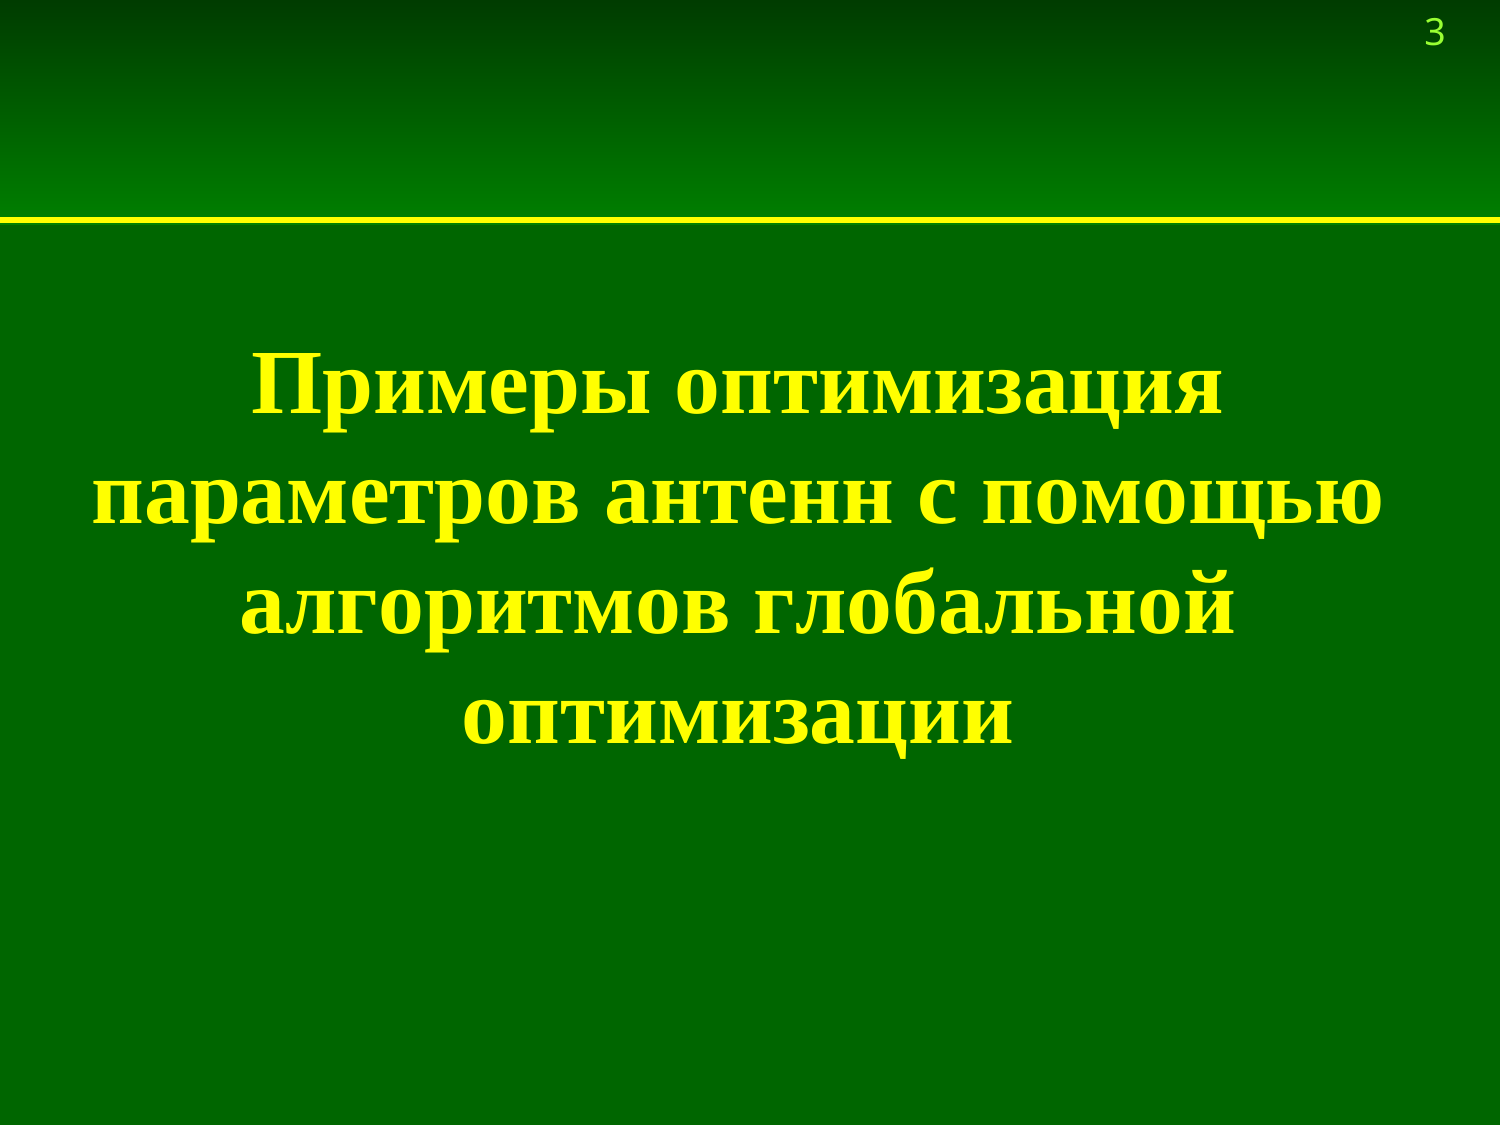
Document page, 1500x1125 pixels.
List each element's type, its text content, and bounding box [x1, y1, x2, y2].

text_box Примеры оптимизация параметров антенн с помощью алгоритмов глобальной оптимизации [29, 314, 1447, 770]
